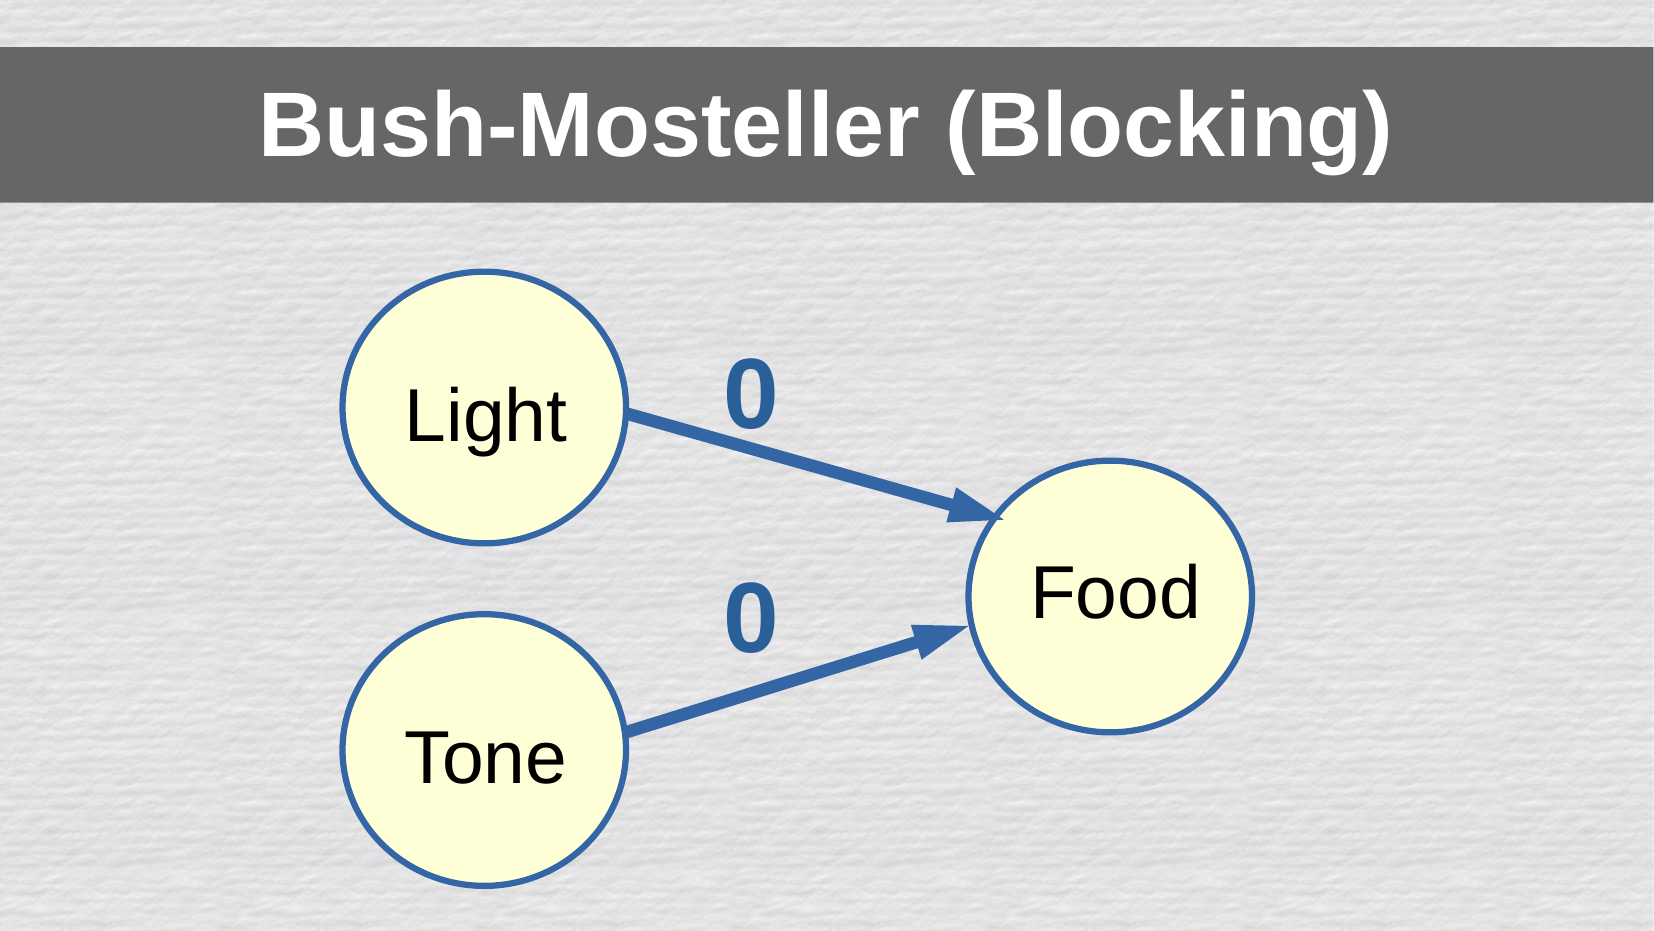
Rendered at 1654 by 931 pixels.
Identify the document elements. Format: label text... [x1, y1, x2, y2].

text_box [342, 271, 627, 544]
text_box Tone [389, 708, 591, 812]
picture [0, 0, 1654, 47]
text_box Food [1015, 543, 1217, 647]
picture [0, 203, 1654, 931]
text_box 0 [708, 330, 969, 473]
text_box Light [389, 366, 591, 469]
text_box [968, 460, 1253, 733]
text_box 0 [708, 555, 839, 721]
title Bush-Mosteller (Blocking) [0, 47, 1654, 203]
text_box [342, 614, 627, 886]
